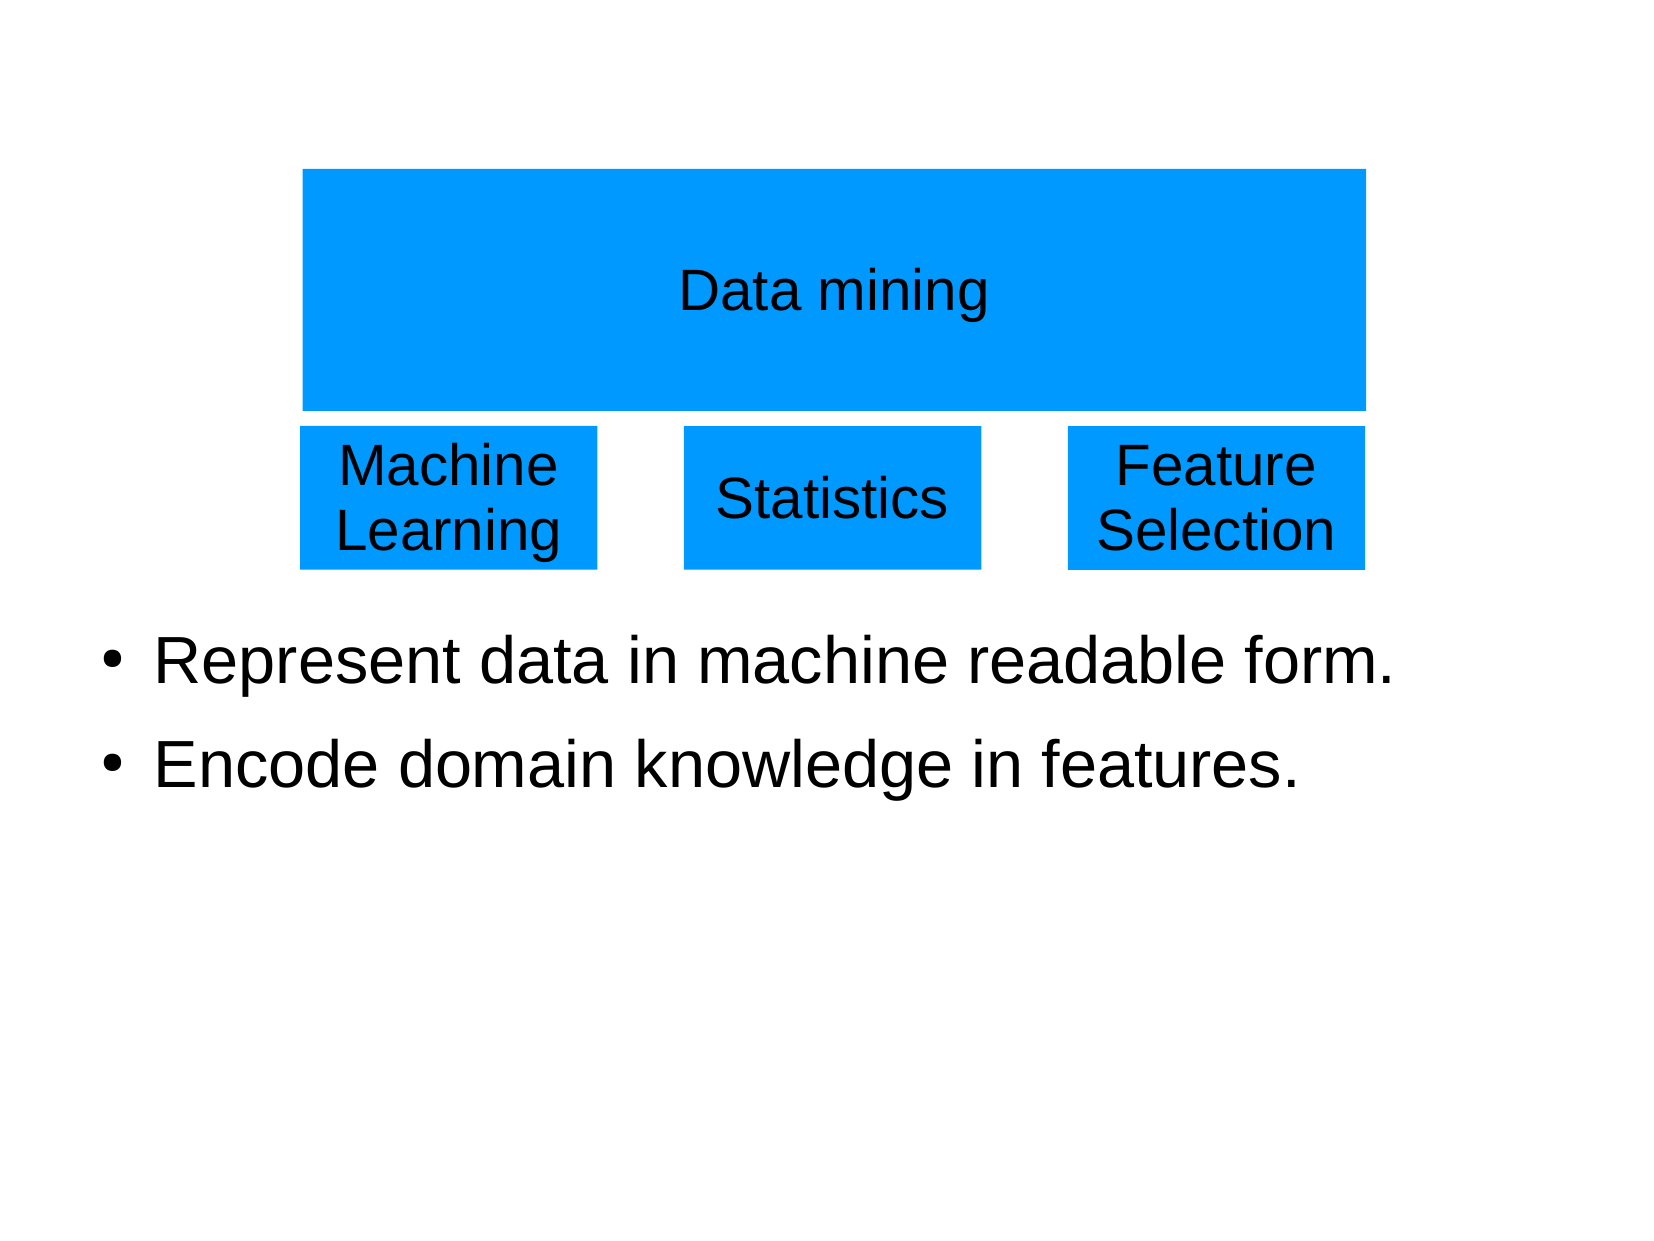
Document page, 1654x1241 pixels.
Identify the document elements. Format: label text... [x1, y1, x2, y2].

text_box Statistics [683, 426, 982, 570]
text_box Machine Learning [300, 425, 598, 570]
list Represent data in machine readable form. Encode domain knowledge in features. [82, 518, 1571, 1174]
text_box Data mining [302, 168, 1367, 411]
text_box Feature Selection [1067, 426, 1366, 570]
